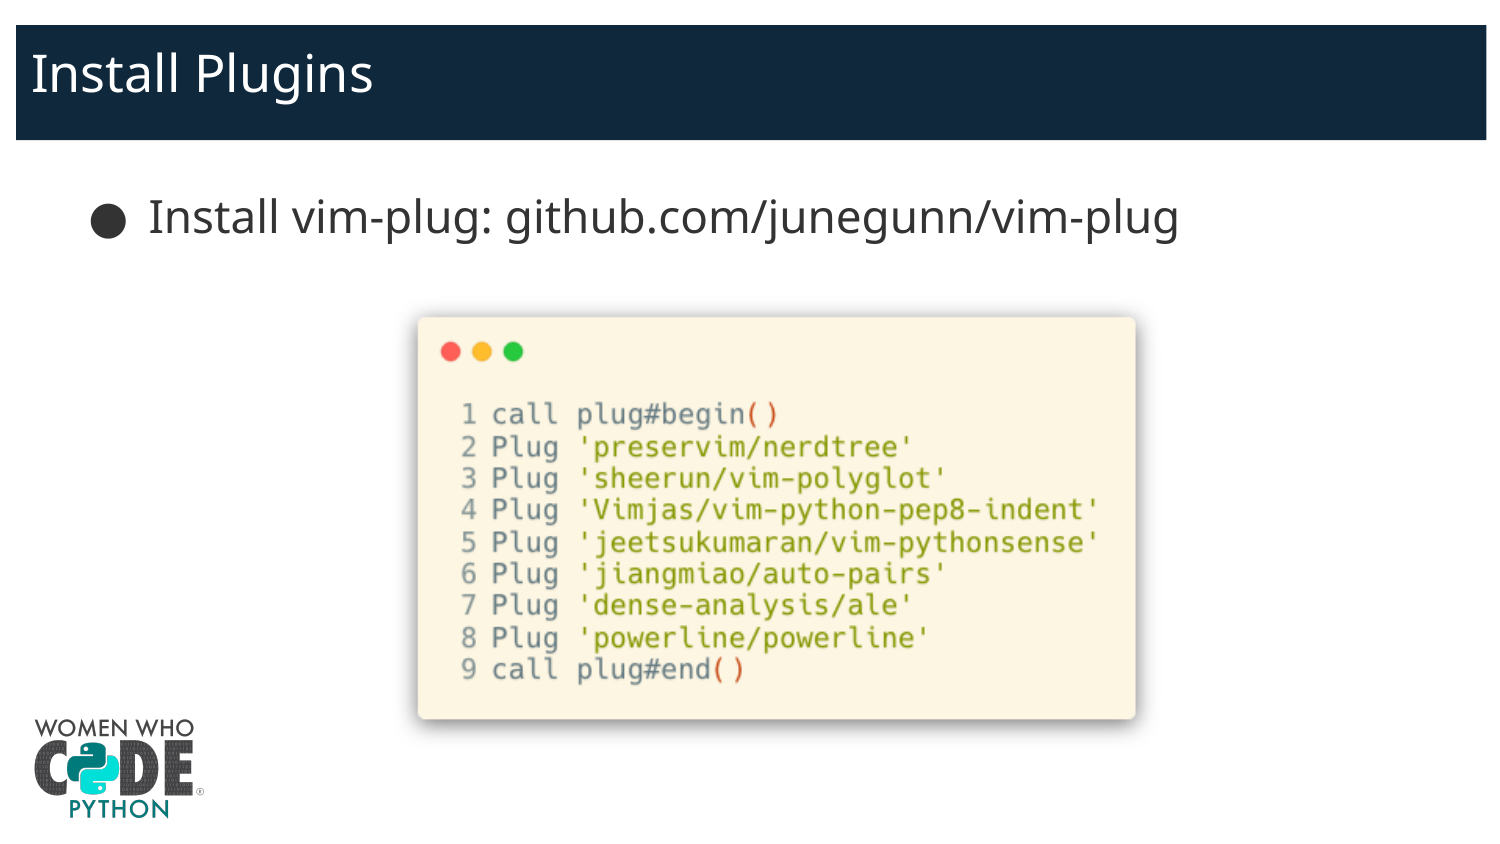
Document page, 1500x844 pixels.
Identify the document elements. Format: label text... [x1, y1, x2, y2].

picture [390, 283, 1164, 754]
picture [19, 704, 213, 833]
text_box Install Plugins [16, 25, 1487, 141]
title Install vim-plug: github.com/junegunn/vim-plug [58, 172, 1442, 775]
